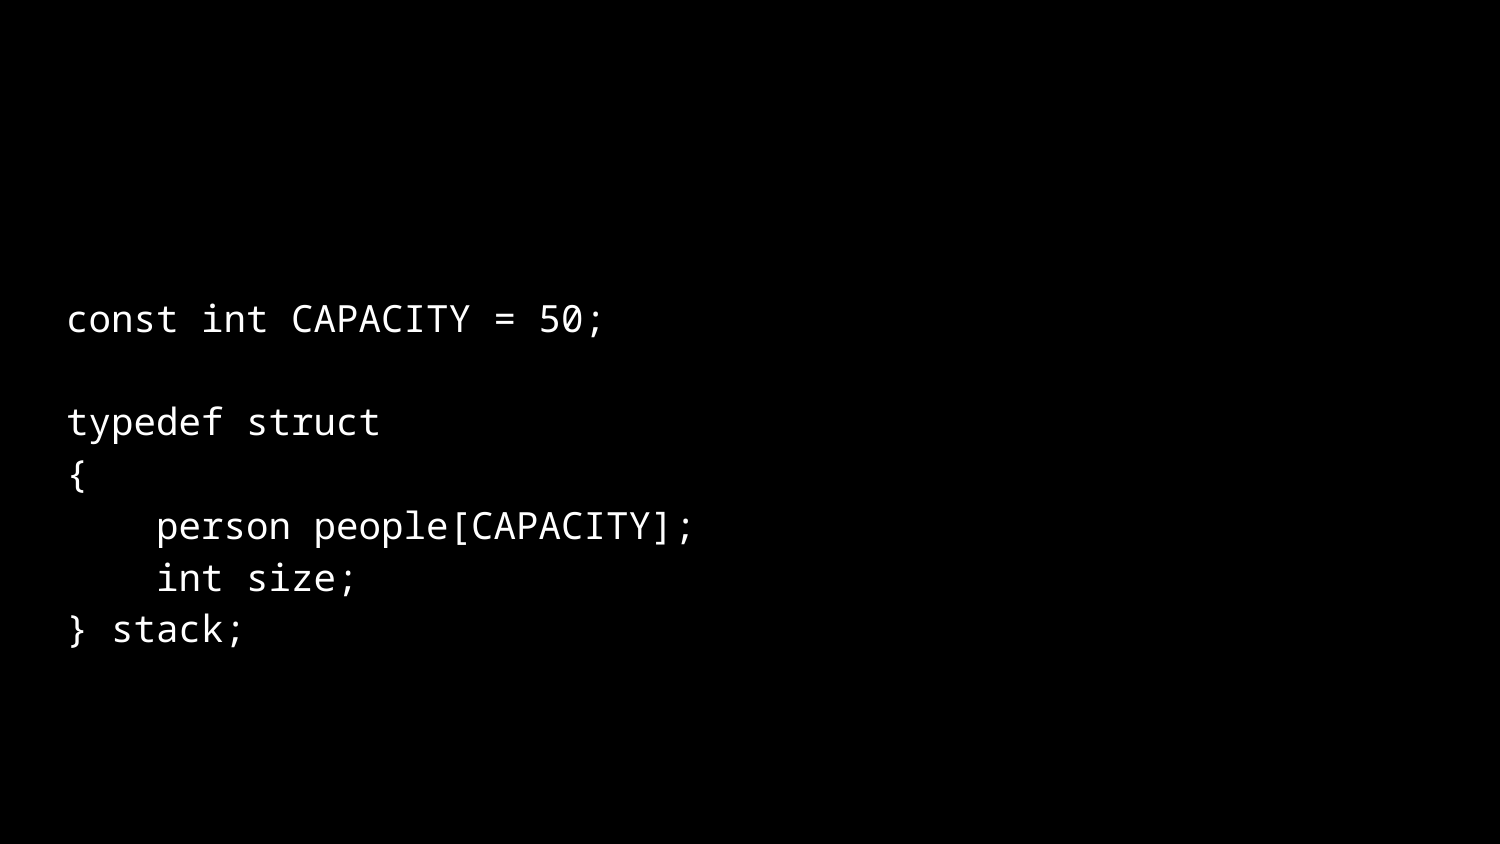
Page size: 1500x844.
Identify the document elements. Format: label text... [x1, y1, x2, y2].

list const int CAPACITY = 50; typedef struct { person people[CAPACITY]; int size; } stack; [51, 189, 1449, 750]
